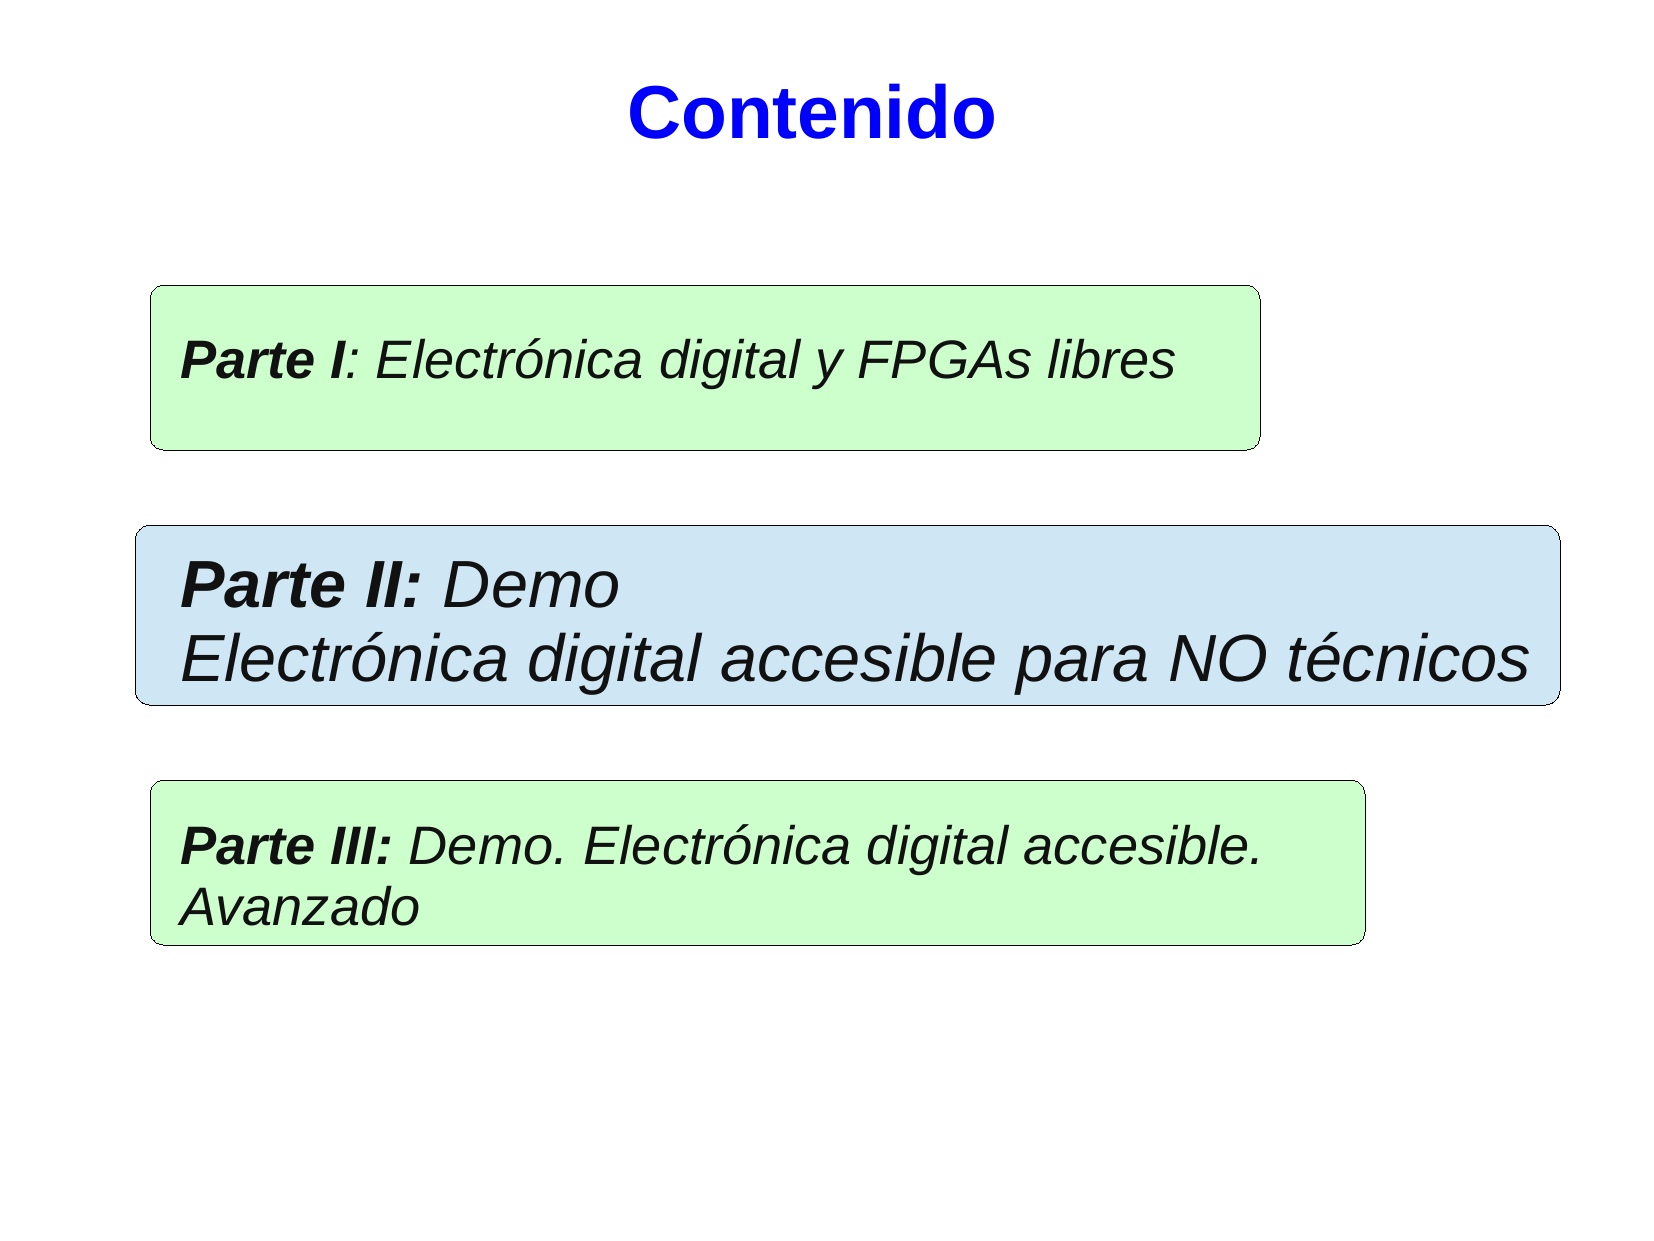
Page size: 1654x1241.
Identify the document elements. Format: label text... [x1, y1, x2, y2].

text_box [150, 780, 1366, 946]
text_box Contenido [64, 59, 1561, 166]
text_box [135, 525, 180, 706]
text_box Parte II: Demo Electrónica digital accesible para NO técnicos [180, 509, 1561, 734]
text_box Parte I: Electrónica digital y FPGAs libres [180, 284, 1306, 435]
text_box [150, 285, 1261, 451]
text_box Parte III: Demo. Electrónica digital accesible. Avanzado [180, 815, 1336, 937]
